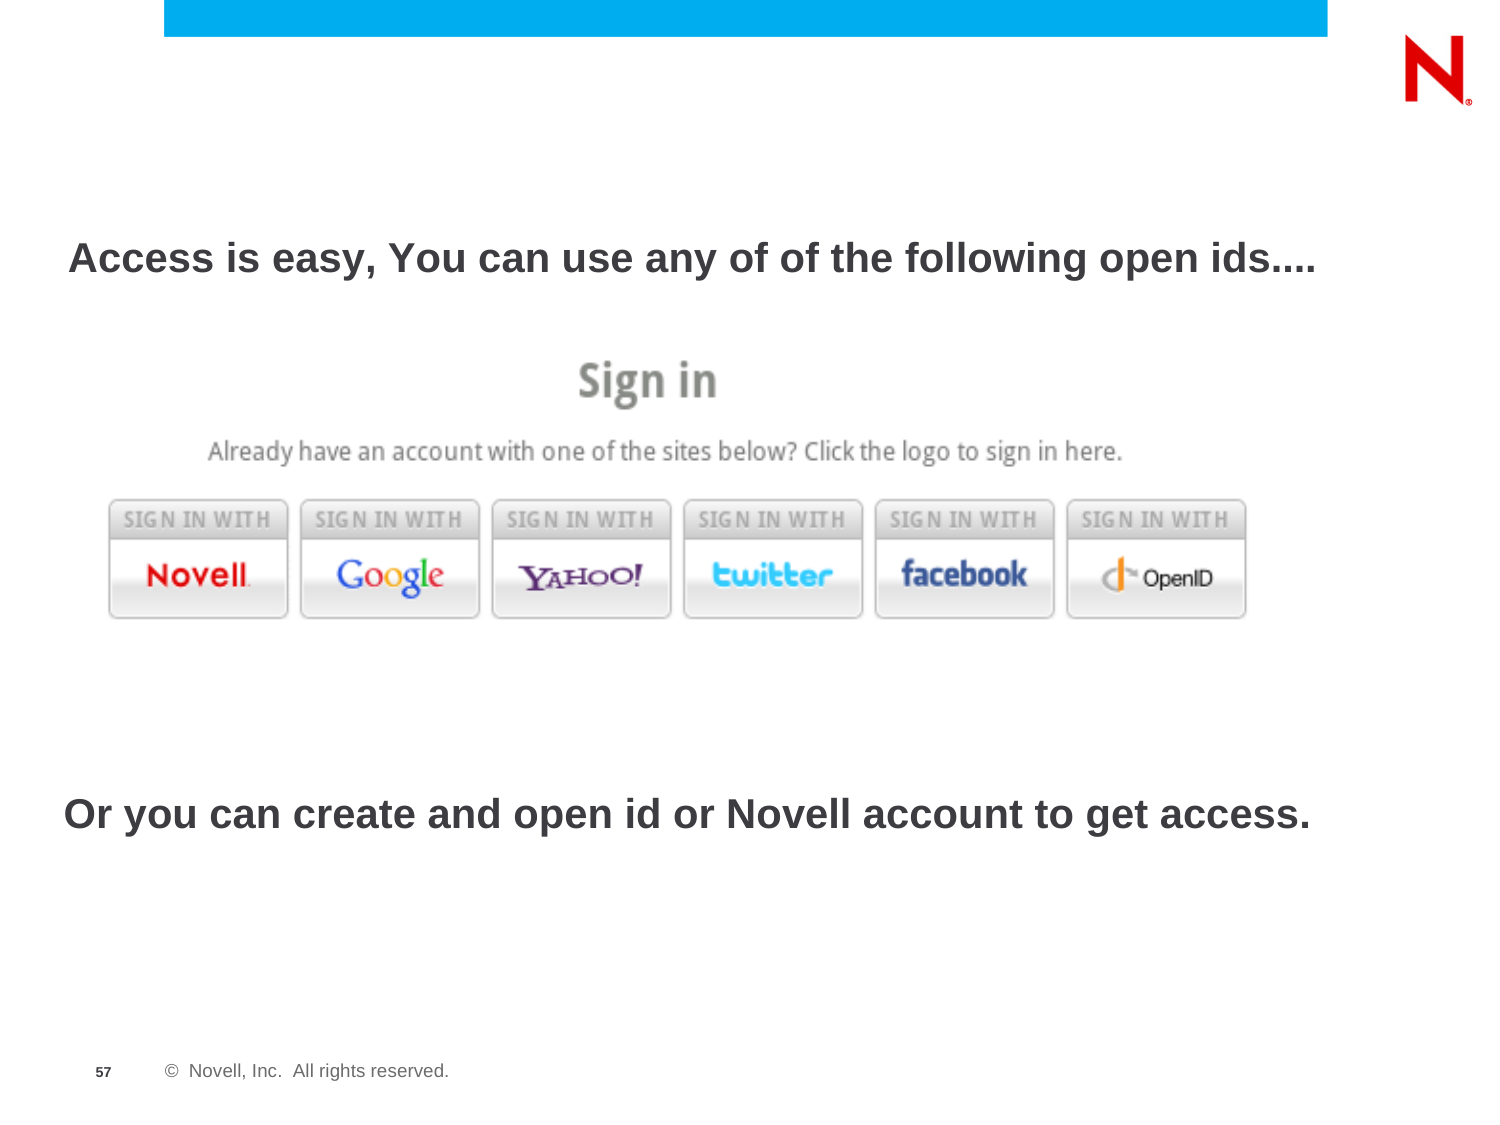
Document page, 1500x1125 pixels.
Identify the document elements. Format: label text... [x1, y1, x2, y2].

picture [107, 345, 1358, 712]
title Or you can create and open id or Novell account to get access. [63, 721, 1414, 910]
picture [1403, 32, 1473, 107]
title Access is easy, You can use any of of the following open ids.... [67, 165, 1418, 354]
